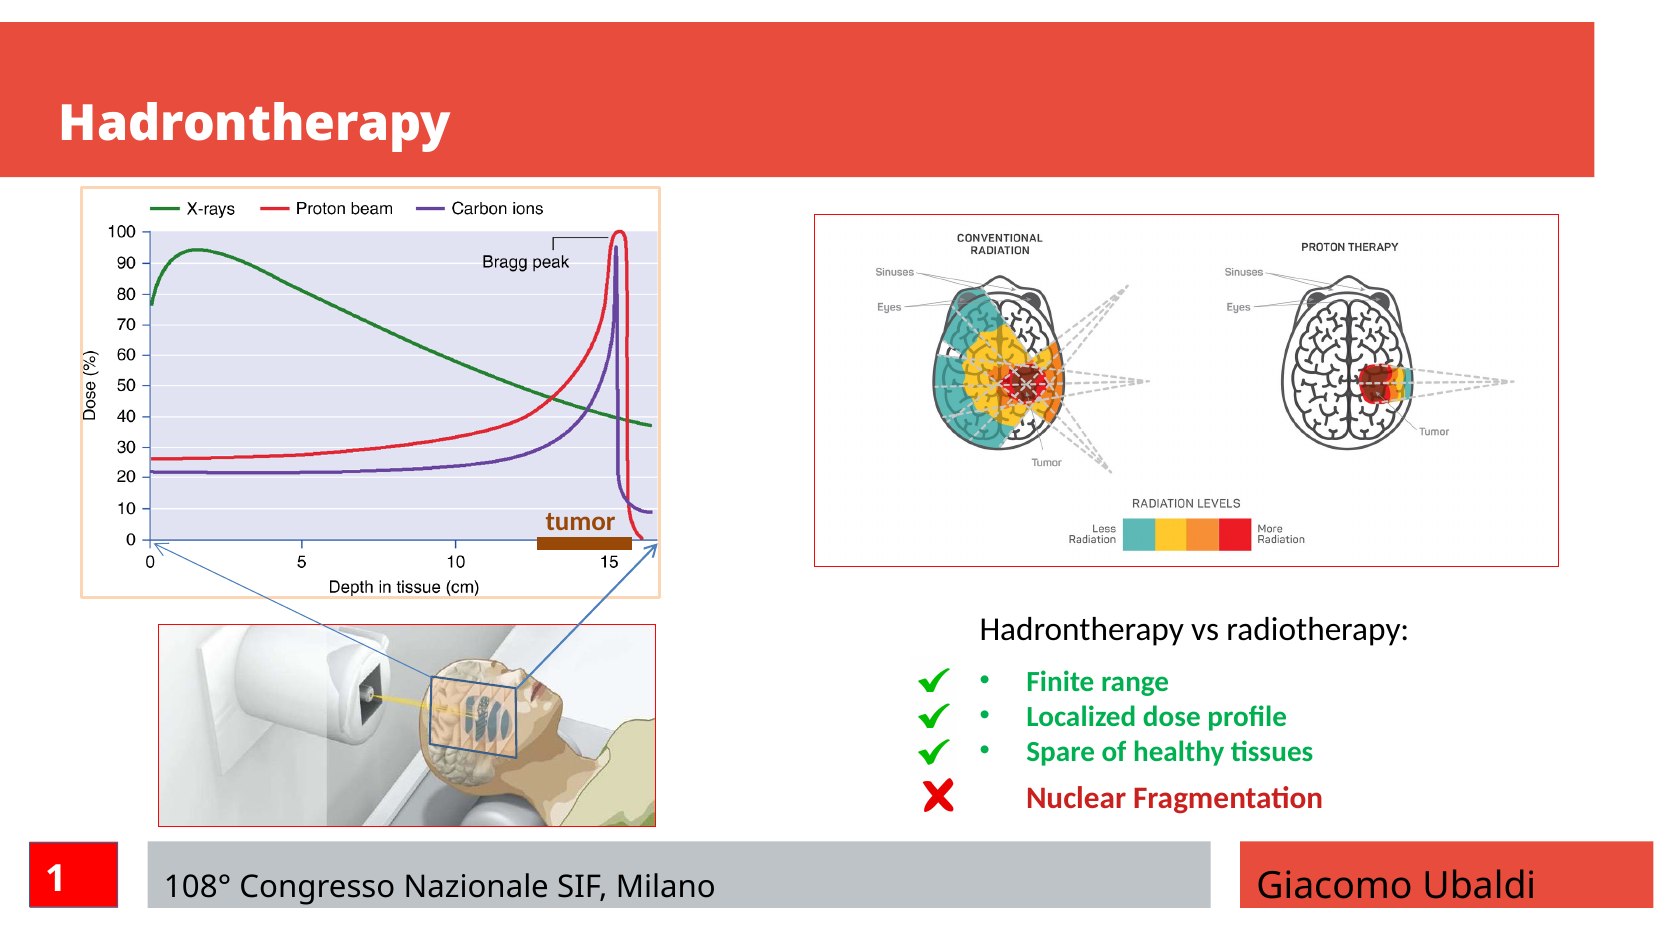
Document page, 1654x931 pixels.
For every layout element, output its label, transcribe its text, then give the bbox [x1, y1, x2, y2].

picture [158, 624, 656, 827]
title Hadrontherapy [59, 44, 1595, 156]
picture [82, 188, 658, 596]
text_box tumor [530, 496, 631, 544]
text_box 1 [30, 844, 86, 903]
text_box Giacomo Ubaldi [1241, 850, 1568, 910]
picture [609, 546, 658, 596]
text_box [429, 676, 517, 758]
picture [910, 657, 958, 816]
text_box [29, 842, 118, 907]
picture [814, 214, 1559, 567]
picture [325, 624, 576, 687]
text_box 108° Congresso Nazionale SIF, Milano [149, 856, 772, 908]
text_box Hadrontherapy vs radiotherapy: Finite range Localized dose profile Spare of healthy tissues [964, 599, 1426, 855]
